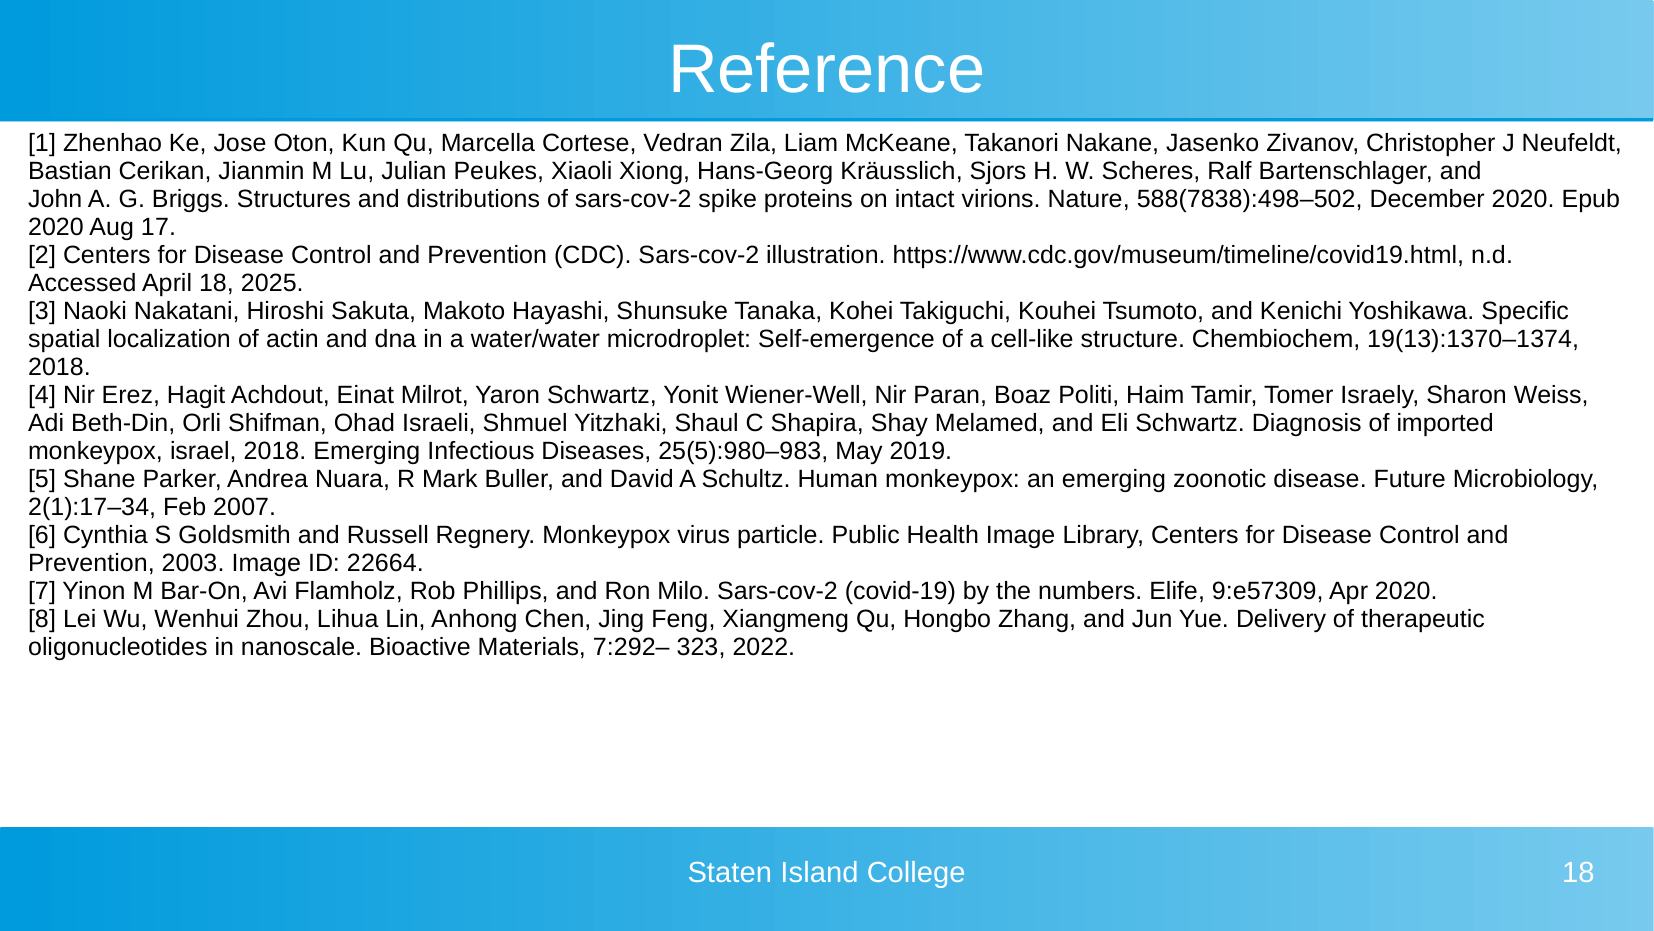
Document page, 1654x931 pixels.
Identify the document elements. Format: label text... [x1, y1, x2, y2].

text_box [1] Zhenhao Ke, Jose Oton, Kun Qu, Marcella Cortese, Vedran Zila, Liam McKeane, Takanori Nakane, Jasenko Zivanov, Christopher J Neufeldt, Bastian Cerikan, Jianmin M Lu, Julian Peukes, Xiaoli Xiong, Hans-Georg Kräusslich, Sjors H. W. Scheres, Ralf Bartenschlager, and John A. G. Briggs. Structures and distributions of sars-cov-2 spike proteins on intact virions. Nature, 588(7838):498–502, December 2020. Epub 2020 Aug 17. [2] Centers for Disease Control and Prevention (CDC). Sars-cov-2 illustration. https://www.cdc.gov/museum/timeline/covid19.html, n.d. Accessed April 18, 2025. [3] Naoki Nakatani, Hiroshi Sakuta, Makoto Hayashi, Shunsuke Tanaka, Kohei Takiguchi, Kouhei Tsumoto, and Kenichi Yoshikawa. Specific spatial localization of actin and dna in a water/water microdroplet: Self-emergence of a cell-like structure. Chembiochem, 19(13):1370–1374, 2018. [4] Nir Erez, Hagit Achdout, Einat Milrot, Yaron Schwartz, Yonit Wiener-Well, Nir Paran, Boaz Politi, Haim Tamir, Tomer Israely, Sharon Weiss, Adi Beth-Din, Orli Shifman, Ohad Israeli, Shmuel Yitzhaki, Shaul C Shapira, Shay Melamed, and Eli Schwartz. Diagnosis of imported monkeypox, israel, 2018. Emerging Infectious Diseases, 25(5):980–983, May 2019. [5] Shane Parker, Andrea Nuara, R Mark Buller, and David A Schultz. Human monkeypox: an emerging zoonotic disease. Future Microbiology, 2(1):17–34, Feb 2007. [6] Cynthia S Goldsmith and Russell Regnery. Monkeypox virus particle. Public Health Image Library, Centers for Disease Control and Prevention, 2003. Image ID: 22664. [7] Yinon M Bar-On, Avi Flamholz, Rob Phillips, and Ron Milo. Sars-cov-2 (covid-19) by the numbers. Elife, 9:e57309, Apr 2020. [8] Lei Wu, Wenhui Zhou, Lihua Lin, Anhong Chen, Jing Feng, Xiangmeng Qu, Hongbo Zhang, and Jun Yue. Delivery of therapeutic oligonucleotides in nanoscale. Bioactive Materials, 7:292– 323, 2022. [13, 121, 1643, 680]
title Reference [59, 29, 1595, 108]
